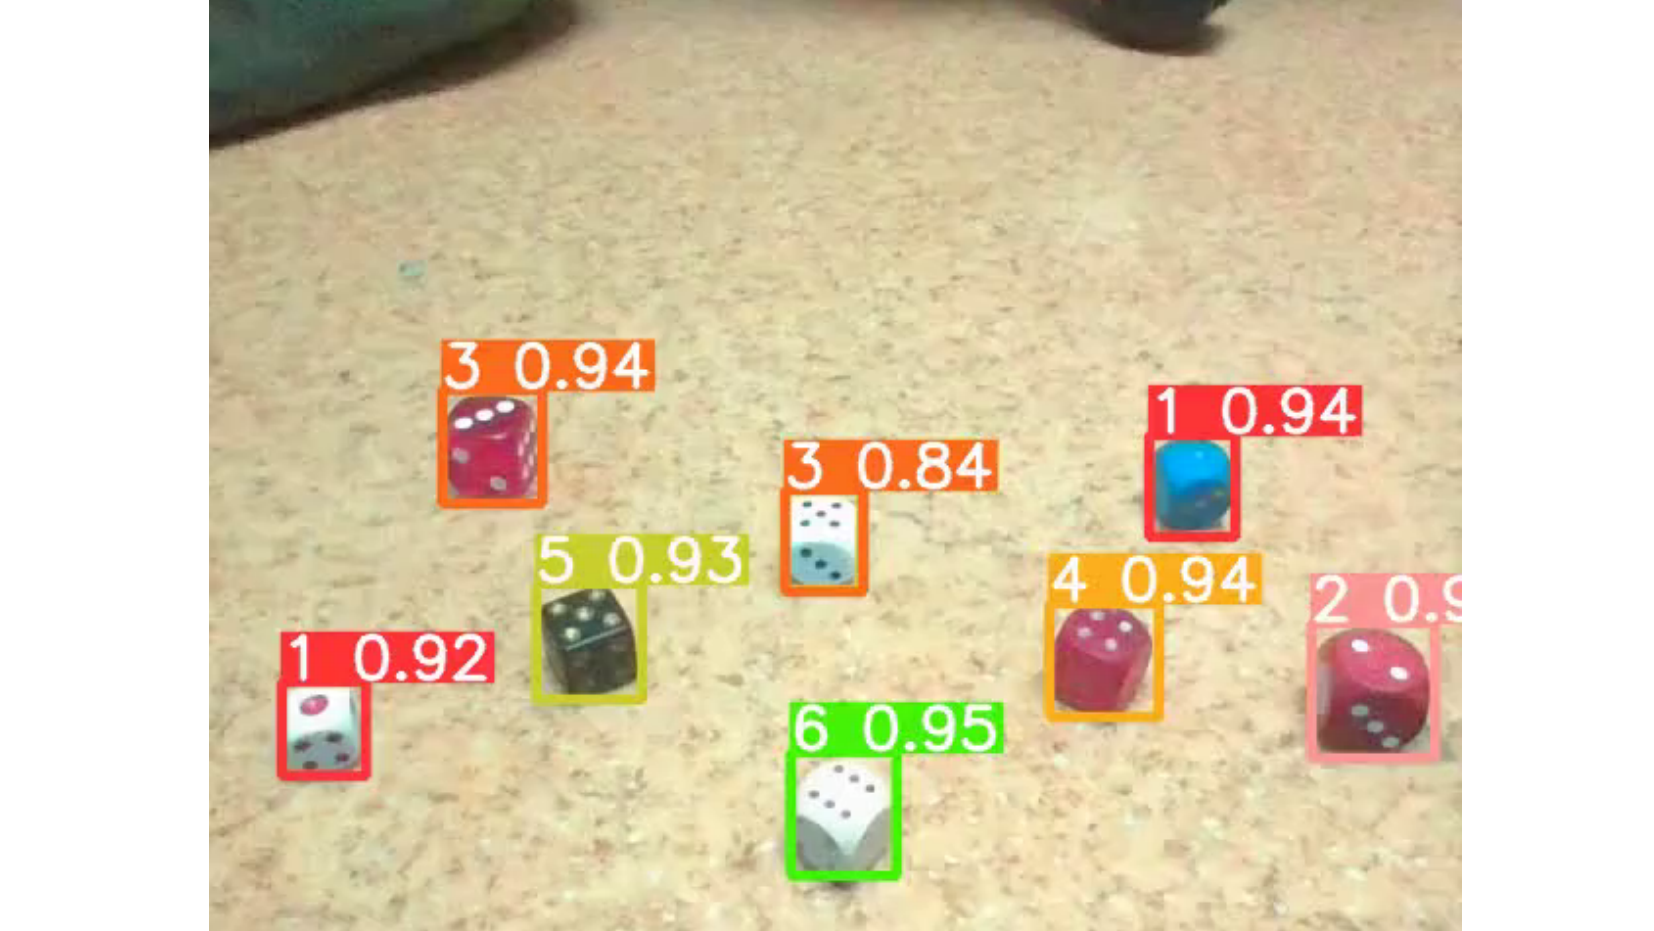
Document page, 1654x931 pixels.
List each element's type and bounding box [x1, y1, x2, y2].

text_box [209, 0, 1463, 931]
